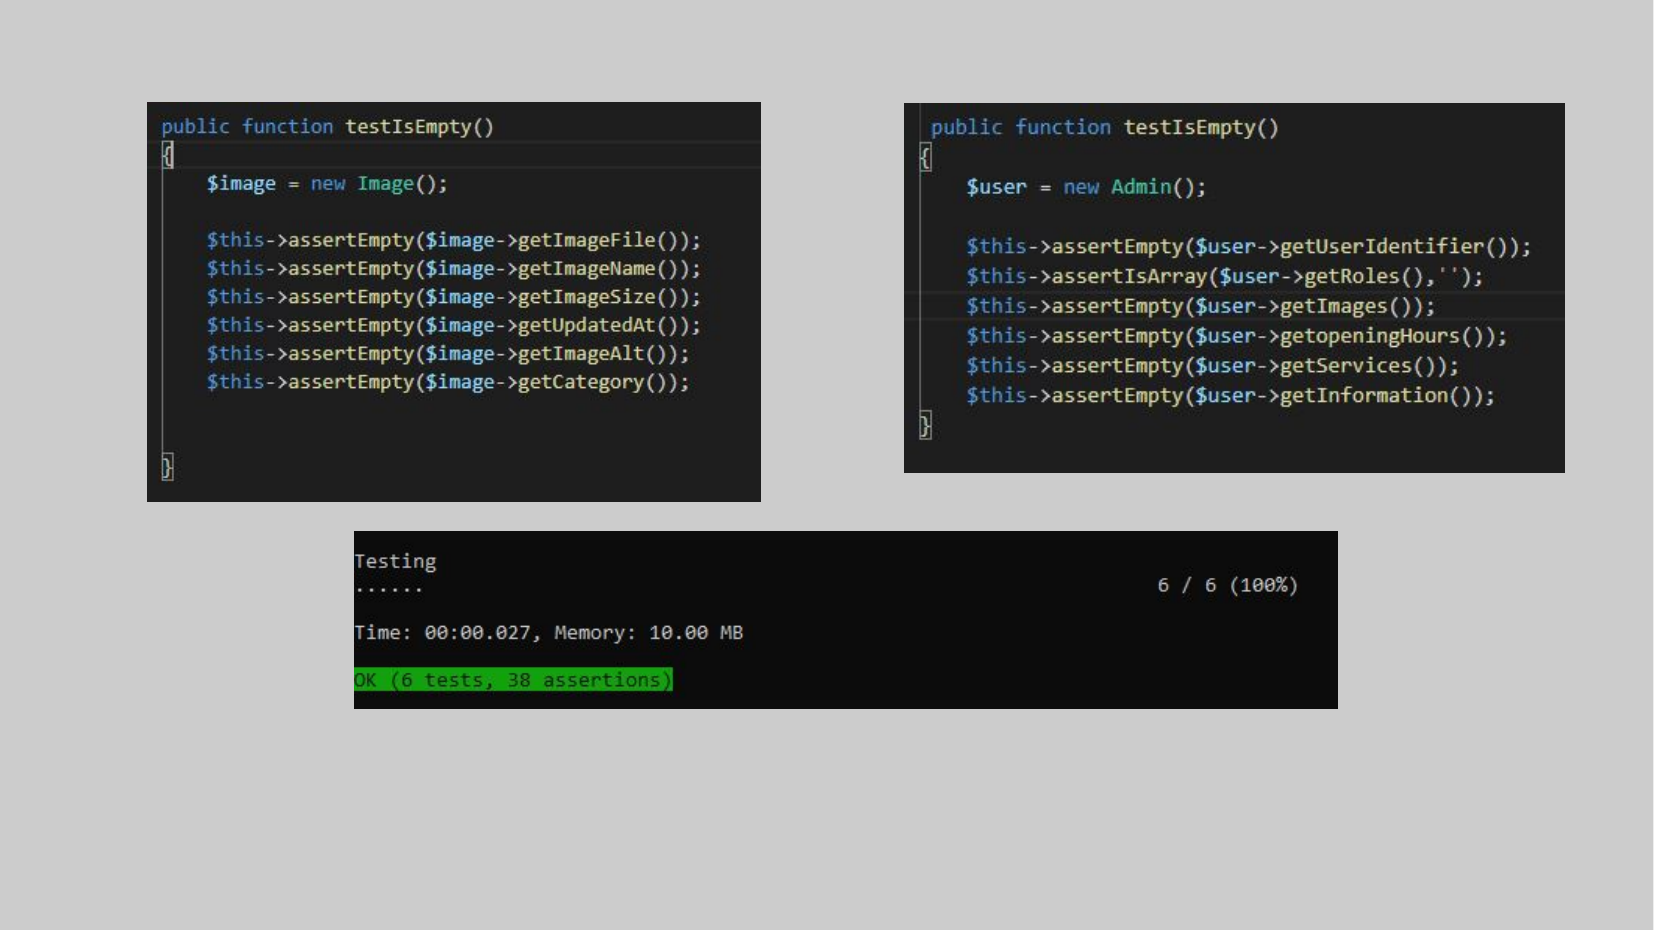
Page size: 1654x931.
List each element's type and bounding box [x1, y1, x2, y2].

picture [147, 102, 761, 502]
picture [904, 103, 1565, 473]
picture [354, 531, 1338, 709]
